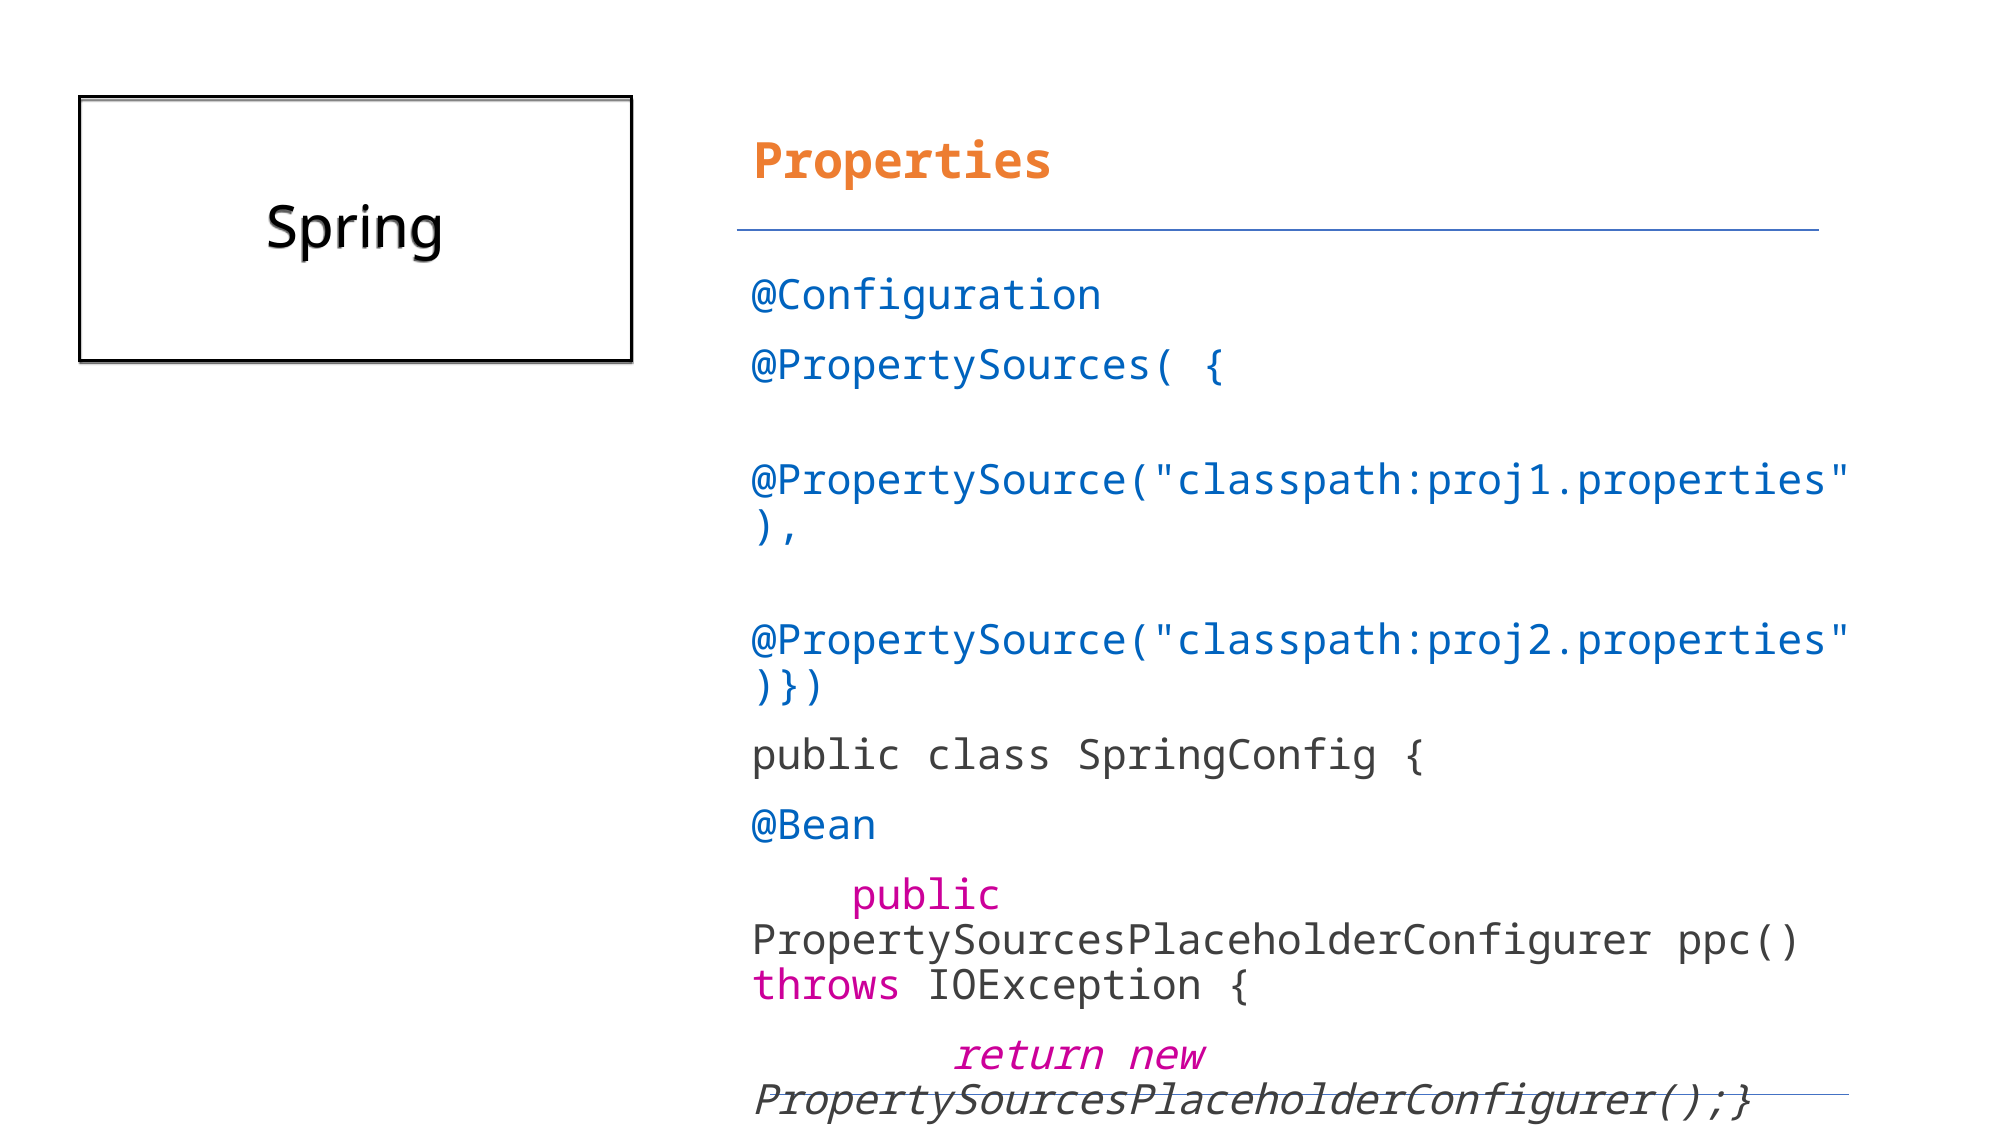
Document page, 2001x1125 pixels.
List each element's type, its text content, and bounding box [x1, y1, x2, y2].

text_box Properties [738, 121, 1079, 197]
text_box @Configuration @PropertySources( { @PropertySource("classpath:proj1.properties"), @PropertySource("classpath:proj2.properties")}) public class SpringConfig { @Bean public PropertySourcesPlaceholderConfigurer ppc() throws IOException { return new PropertySourcesPlaceholderConfigurer();} } [736, 265, 1884, 1074]
title Spring [79, 96, 632, 361]
